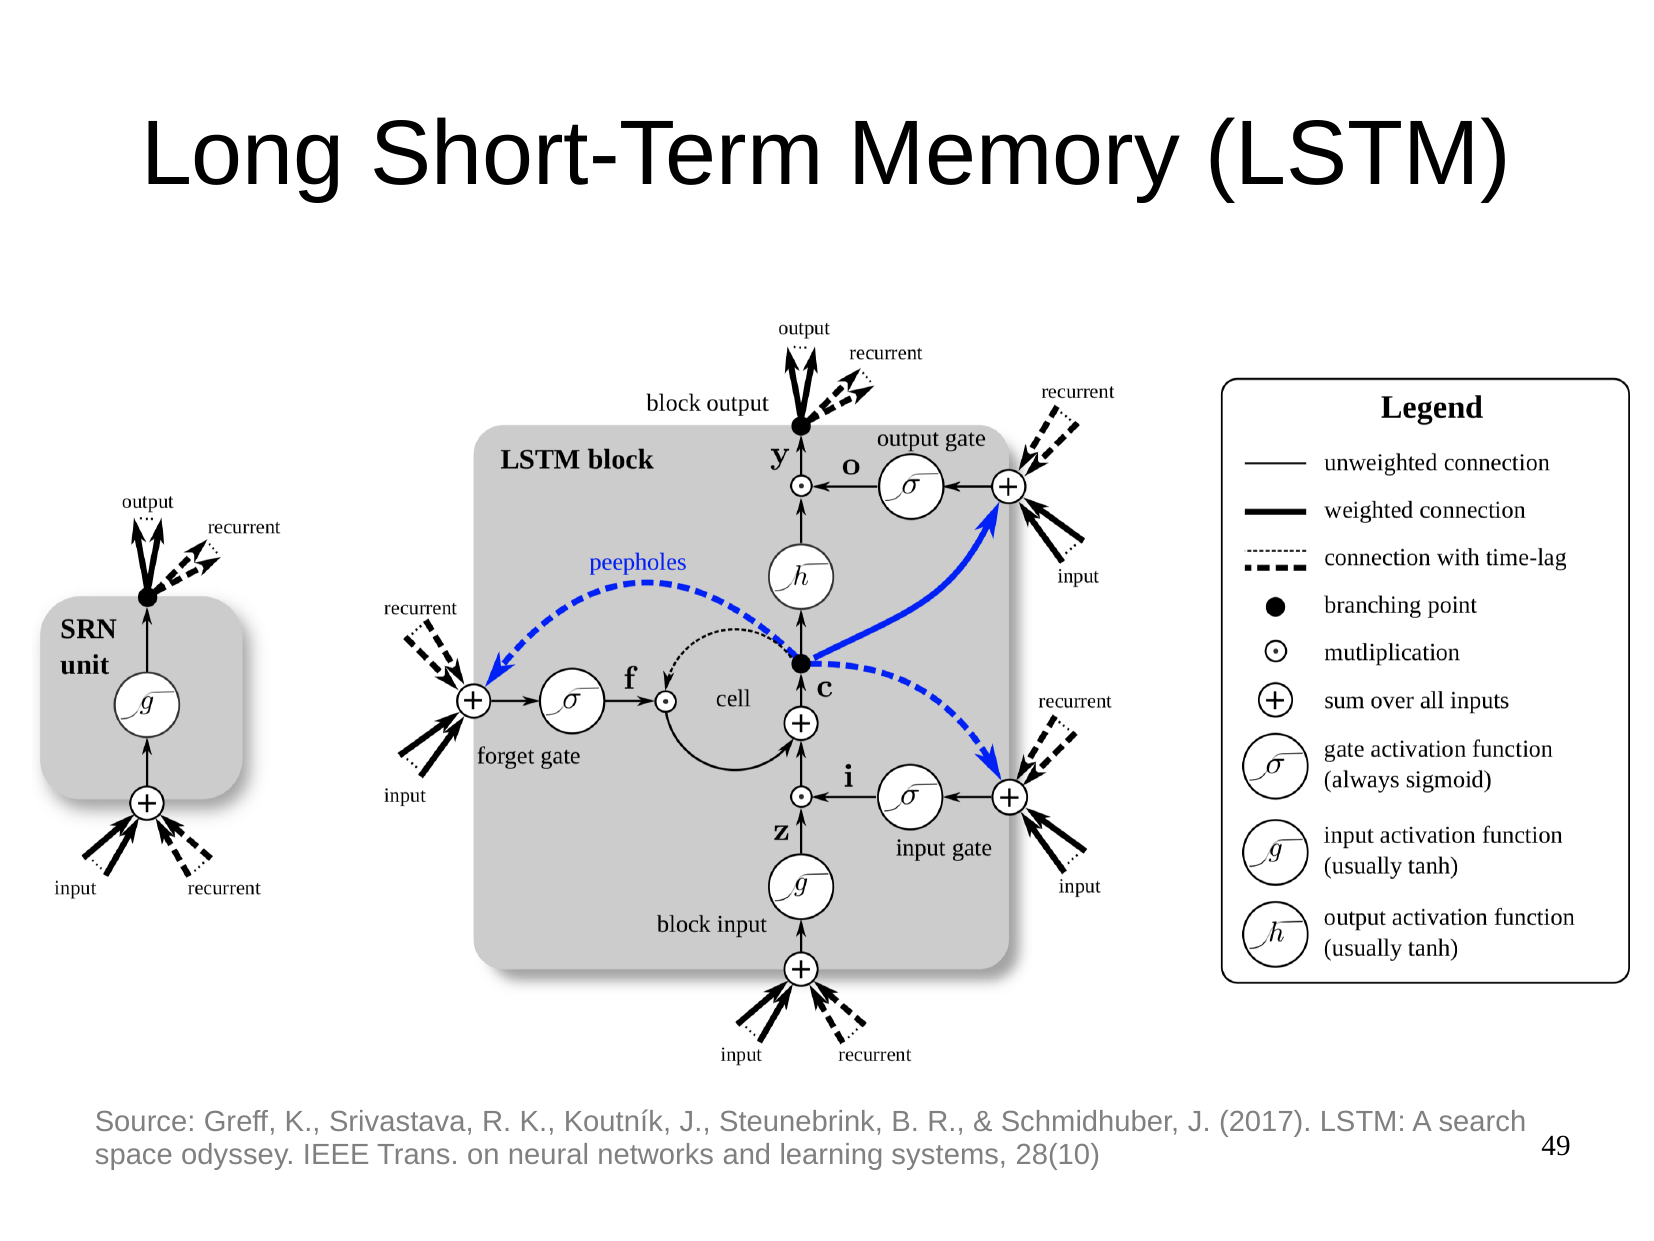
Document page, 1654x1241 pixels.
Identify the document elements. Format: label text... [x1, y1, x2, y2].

title Long Short-Term Memory (LSTM) [82, 49, 1571, 257]
picture [32, 295, 1638, 1069]
text_box Source: Greff, K., Srivastava, R. K., Koutník, J., Steunebrink, B. R., & Schmidhuber, J. (2017). LSTM: A search space odyssey. IEEE Trans. on neural networks and learning systems, 28(10) [44, 1097, 1545, 1224]
